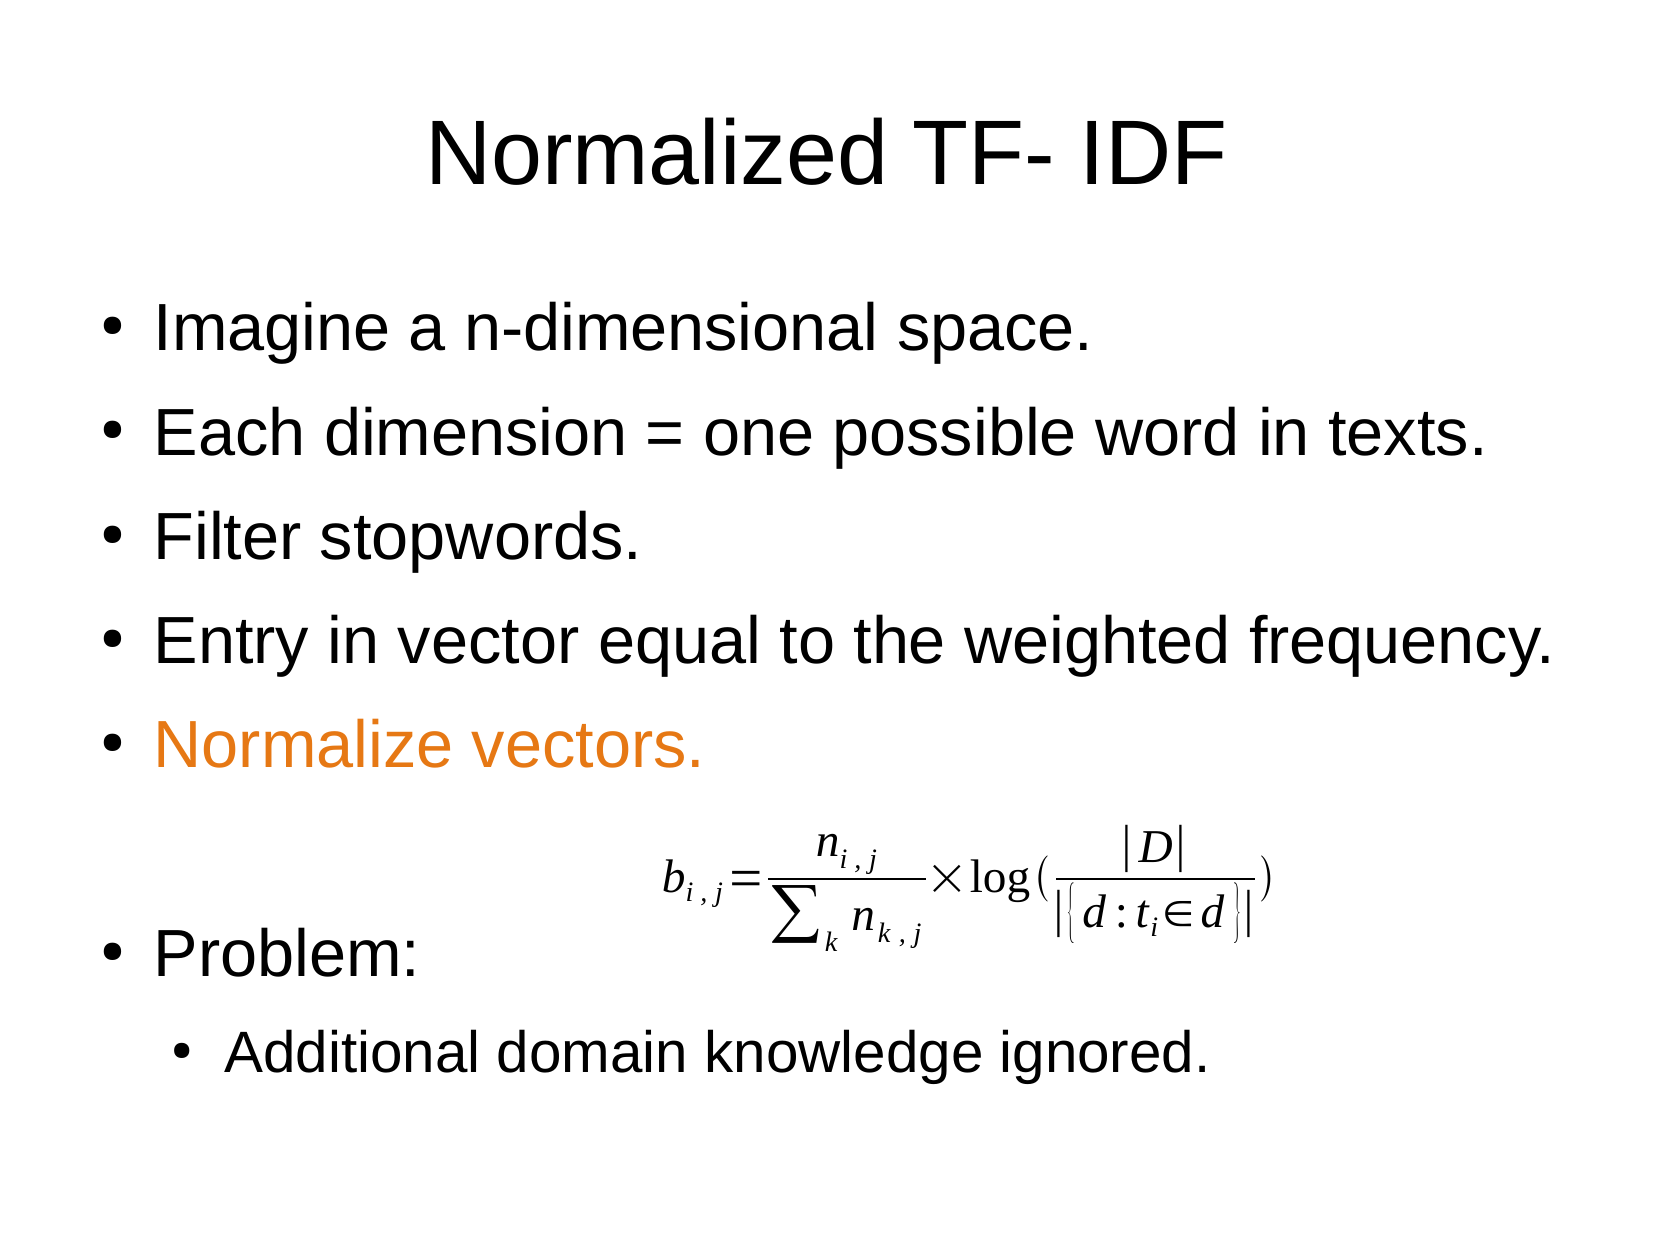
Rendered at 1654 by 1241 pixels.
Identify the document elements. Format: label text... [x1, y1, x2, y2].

list Imagine a n-dimensional space. Each dimension = one possible word in texts. Filter stopwords. Entry in vector equal to the weighted frequency. Normalize vectors. Problem: Additional domain knowledge ignored. [82, 290, 1571, 1094]
title Normalized TF- IDF [82, 56, 1571, 250]
chart [650, 815, 1285, 957]
